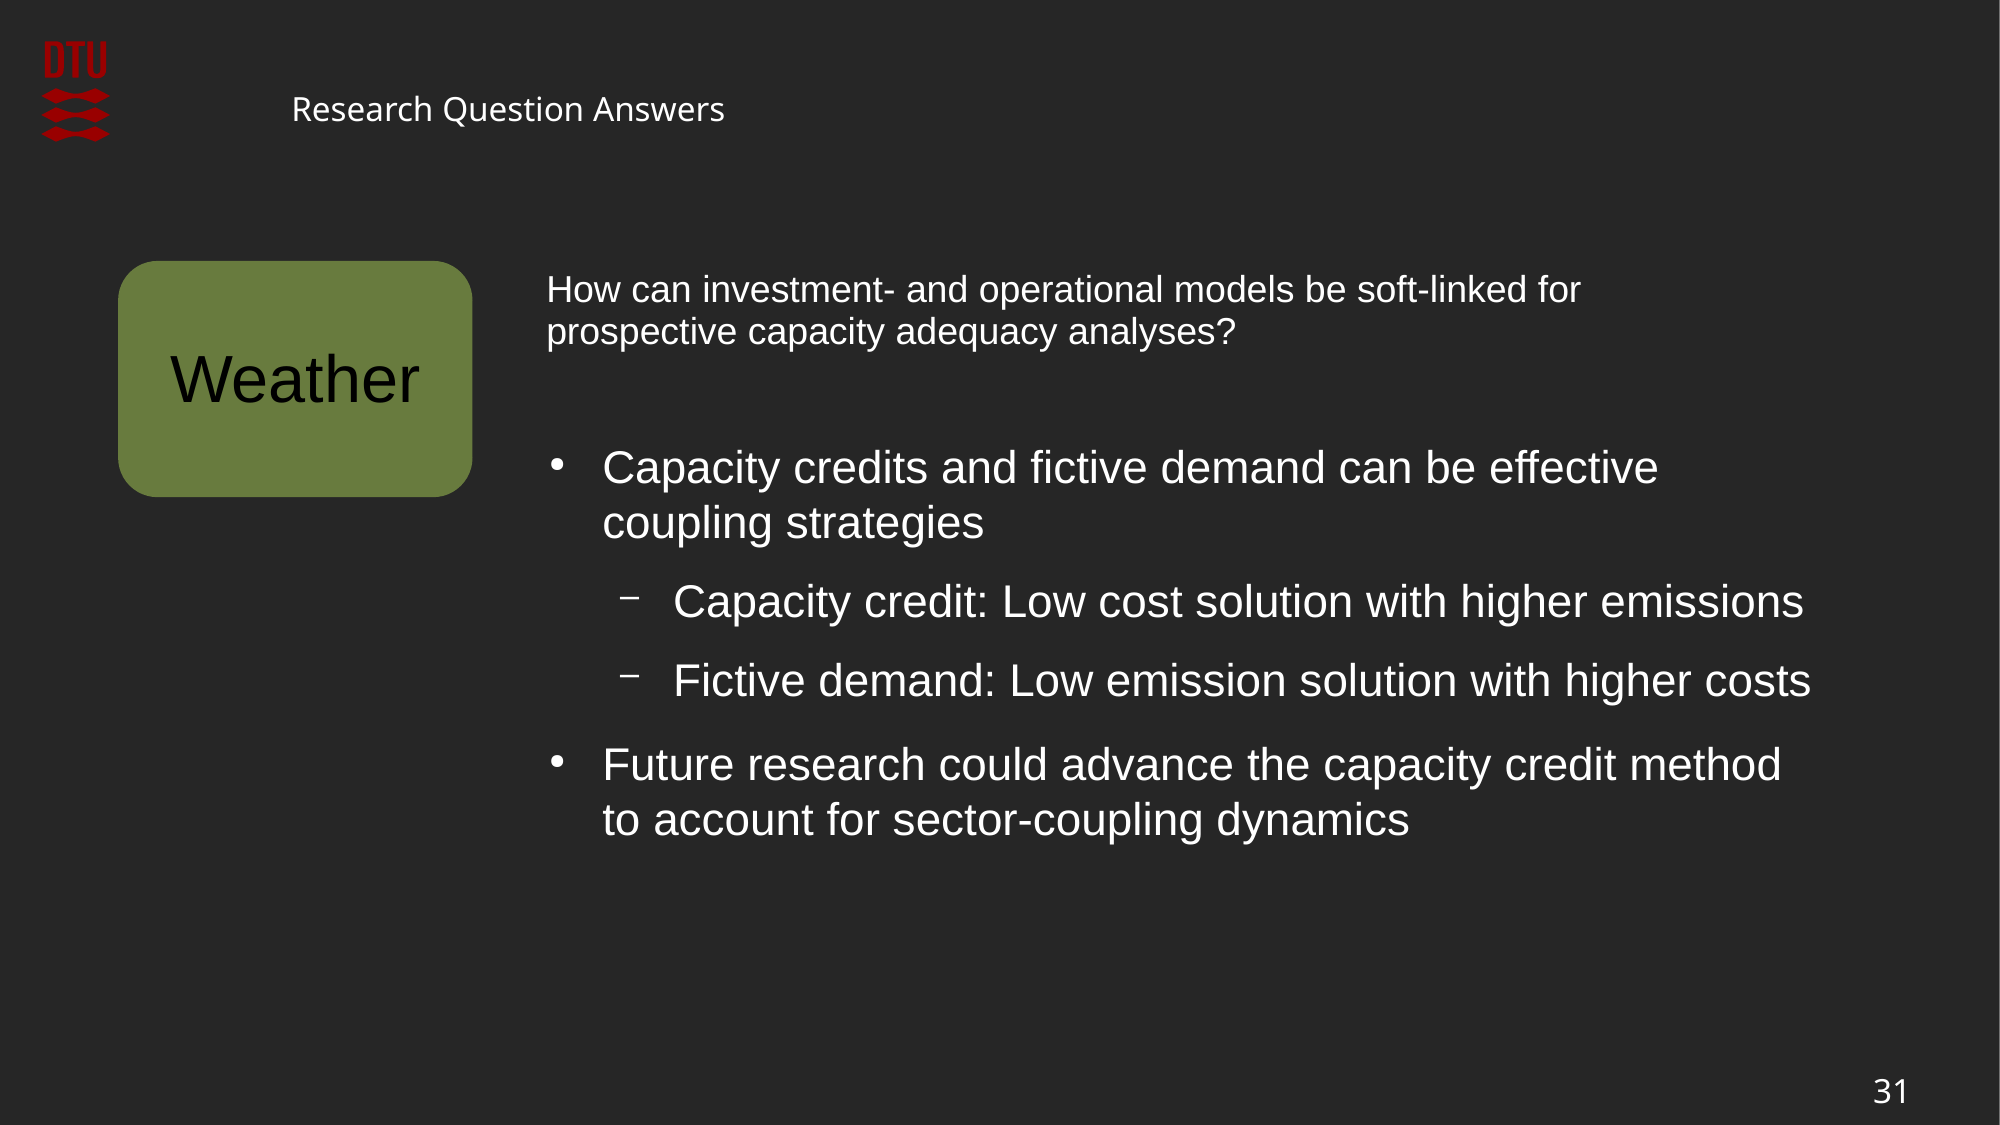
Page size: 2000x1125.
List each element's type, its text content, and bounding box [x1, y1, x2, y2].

text_box How can investment- and operational models be soft-linked for prospective capacity adequacy analyses? [531, 260, 1713, 378]
title Research Question Answers [291, 70, 1819, 148]
text_box <number> [1858, 1063, 1979, 1115]
list Capacity credits and fictive demand can be effective coupling strategies Capacity credit: Low cost solution with higher emissions Fictive demand: Low emission solution with higher costs Future research could advance the capacity credit method to account for sector-coupling dynamics [531, 438, 1819, 1118]
text_box Weather [118, 260, 473, 498]
